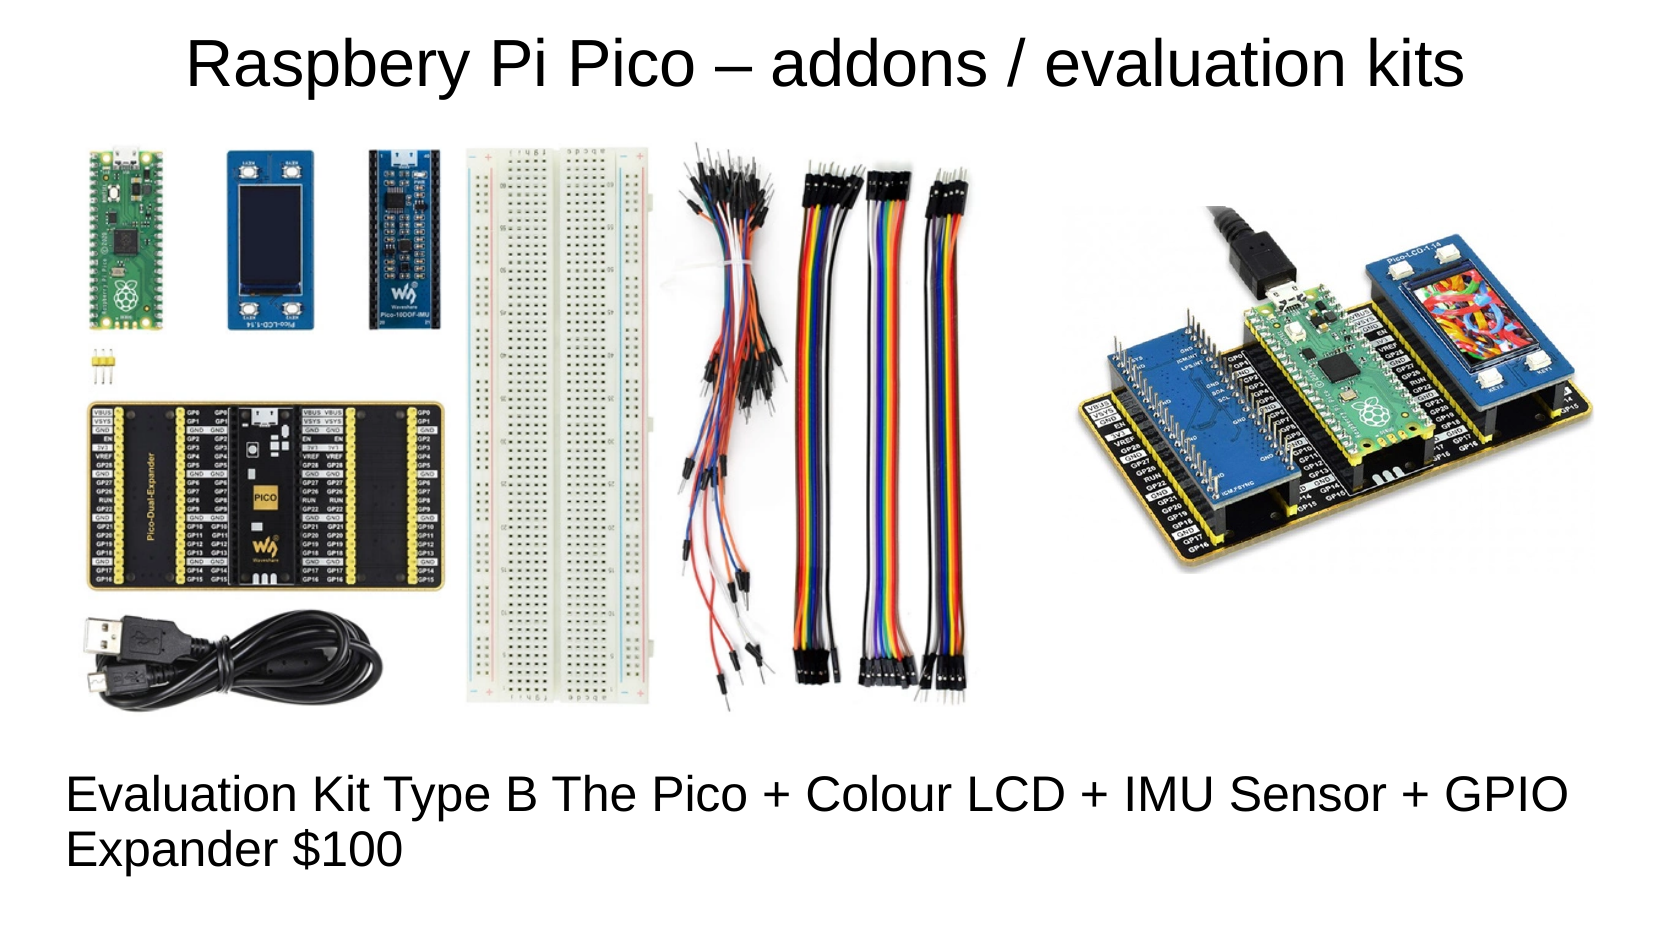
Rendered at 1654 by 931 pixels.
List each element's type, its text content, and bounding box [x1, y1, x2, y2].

picture [1062, 206, 1595, 574]
subtitle Evaluation Kit Type B The Pico + Colour LCD + IMU Sensor + GPIO Expander $100 [29, 765, 1595, 916]
picture [59, 118, 990, 739]
title Raspbery Pi Pico – addons / evaluation kits [29, 0, 1625, 138]
